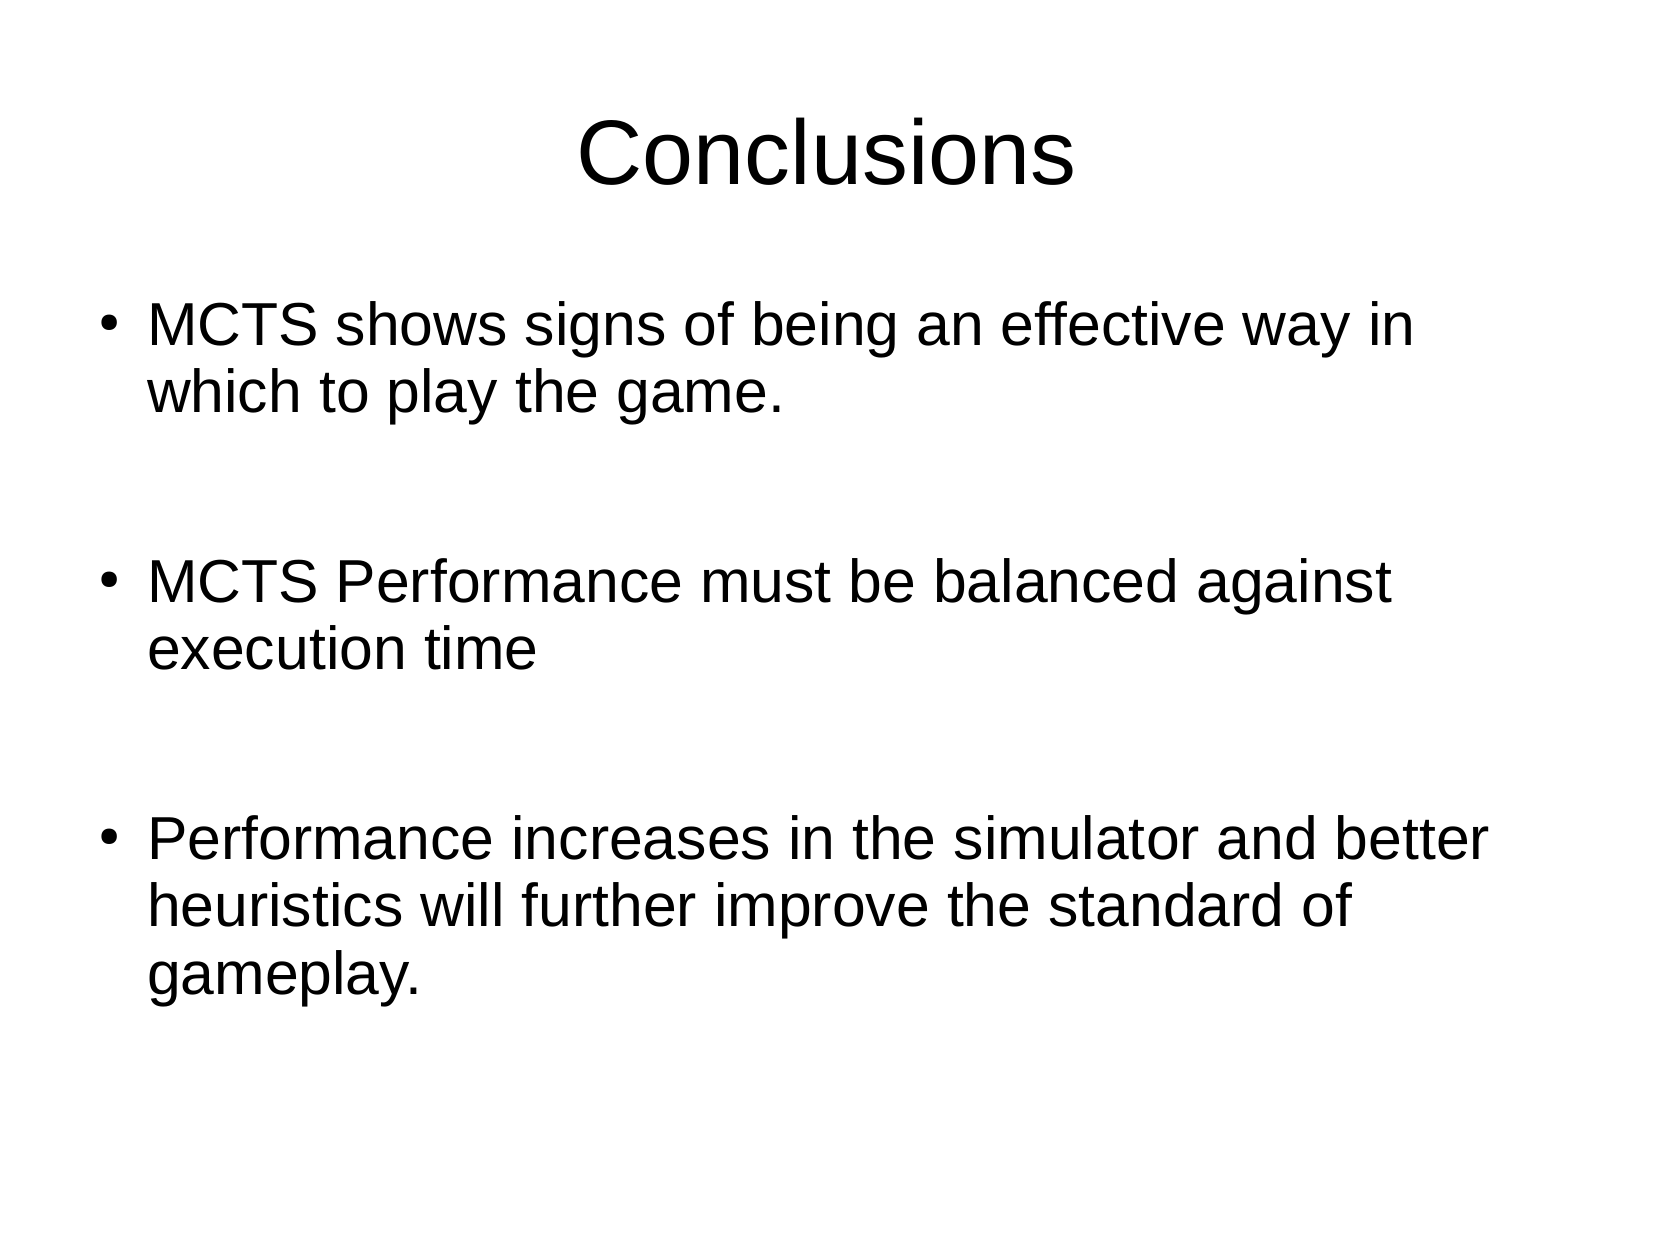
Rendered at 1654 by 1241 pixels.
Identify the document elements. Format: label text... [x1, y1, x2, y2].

title Conclusions [82, 49, 1571, 257]
list MCTS shows signs of being an effective way in which to play the game. MCTS Performance must be balanced against execution time Performance increases in the simulator and better heuristics will further improve the standard of gameplay. [82, 290, 1571, 1010]
